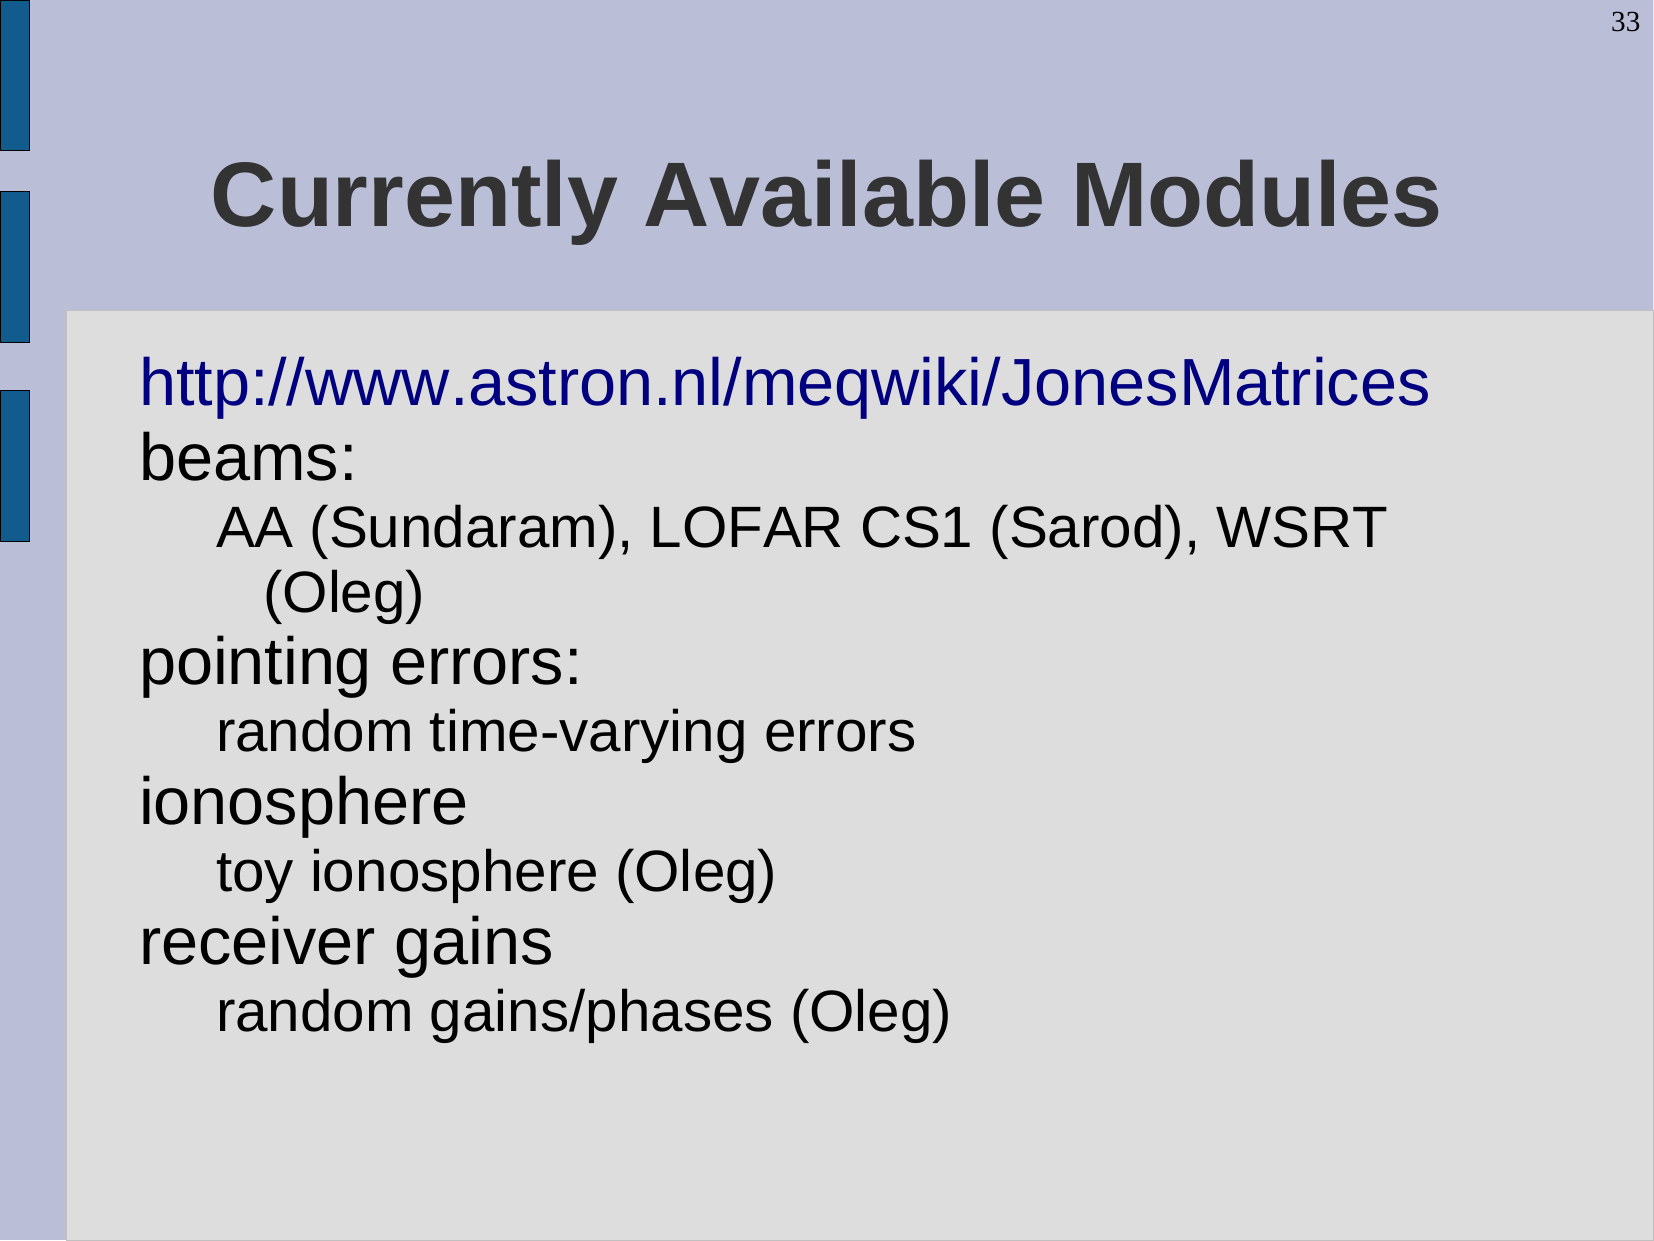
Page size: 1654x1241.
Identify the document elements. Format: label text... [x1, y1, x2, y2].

title Currently Available Modules [121, 98, 1534, 291]
list http://www.astron.nl/meqwiki/JonesMatrices beams: AA (Sundaram), LOFAR CS1 (Sarod), WSRT (Oleg) pointing errors: random time-varying errors ionosphere toy ionosphere (Oleg) receiver gains random gains/phases (Oleg) [121, 344, 1534, 1112]
